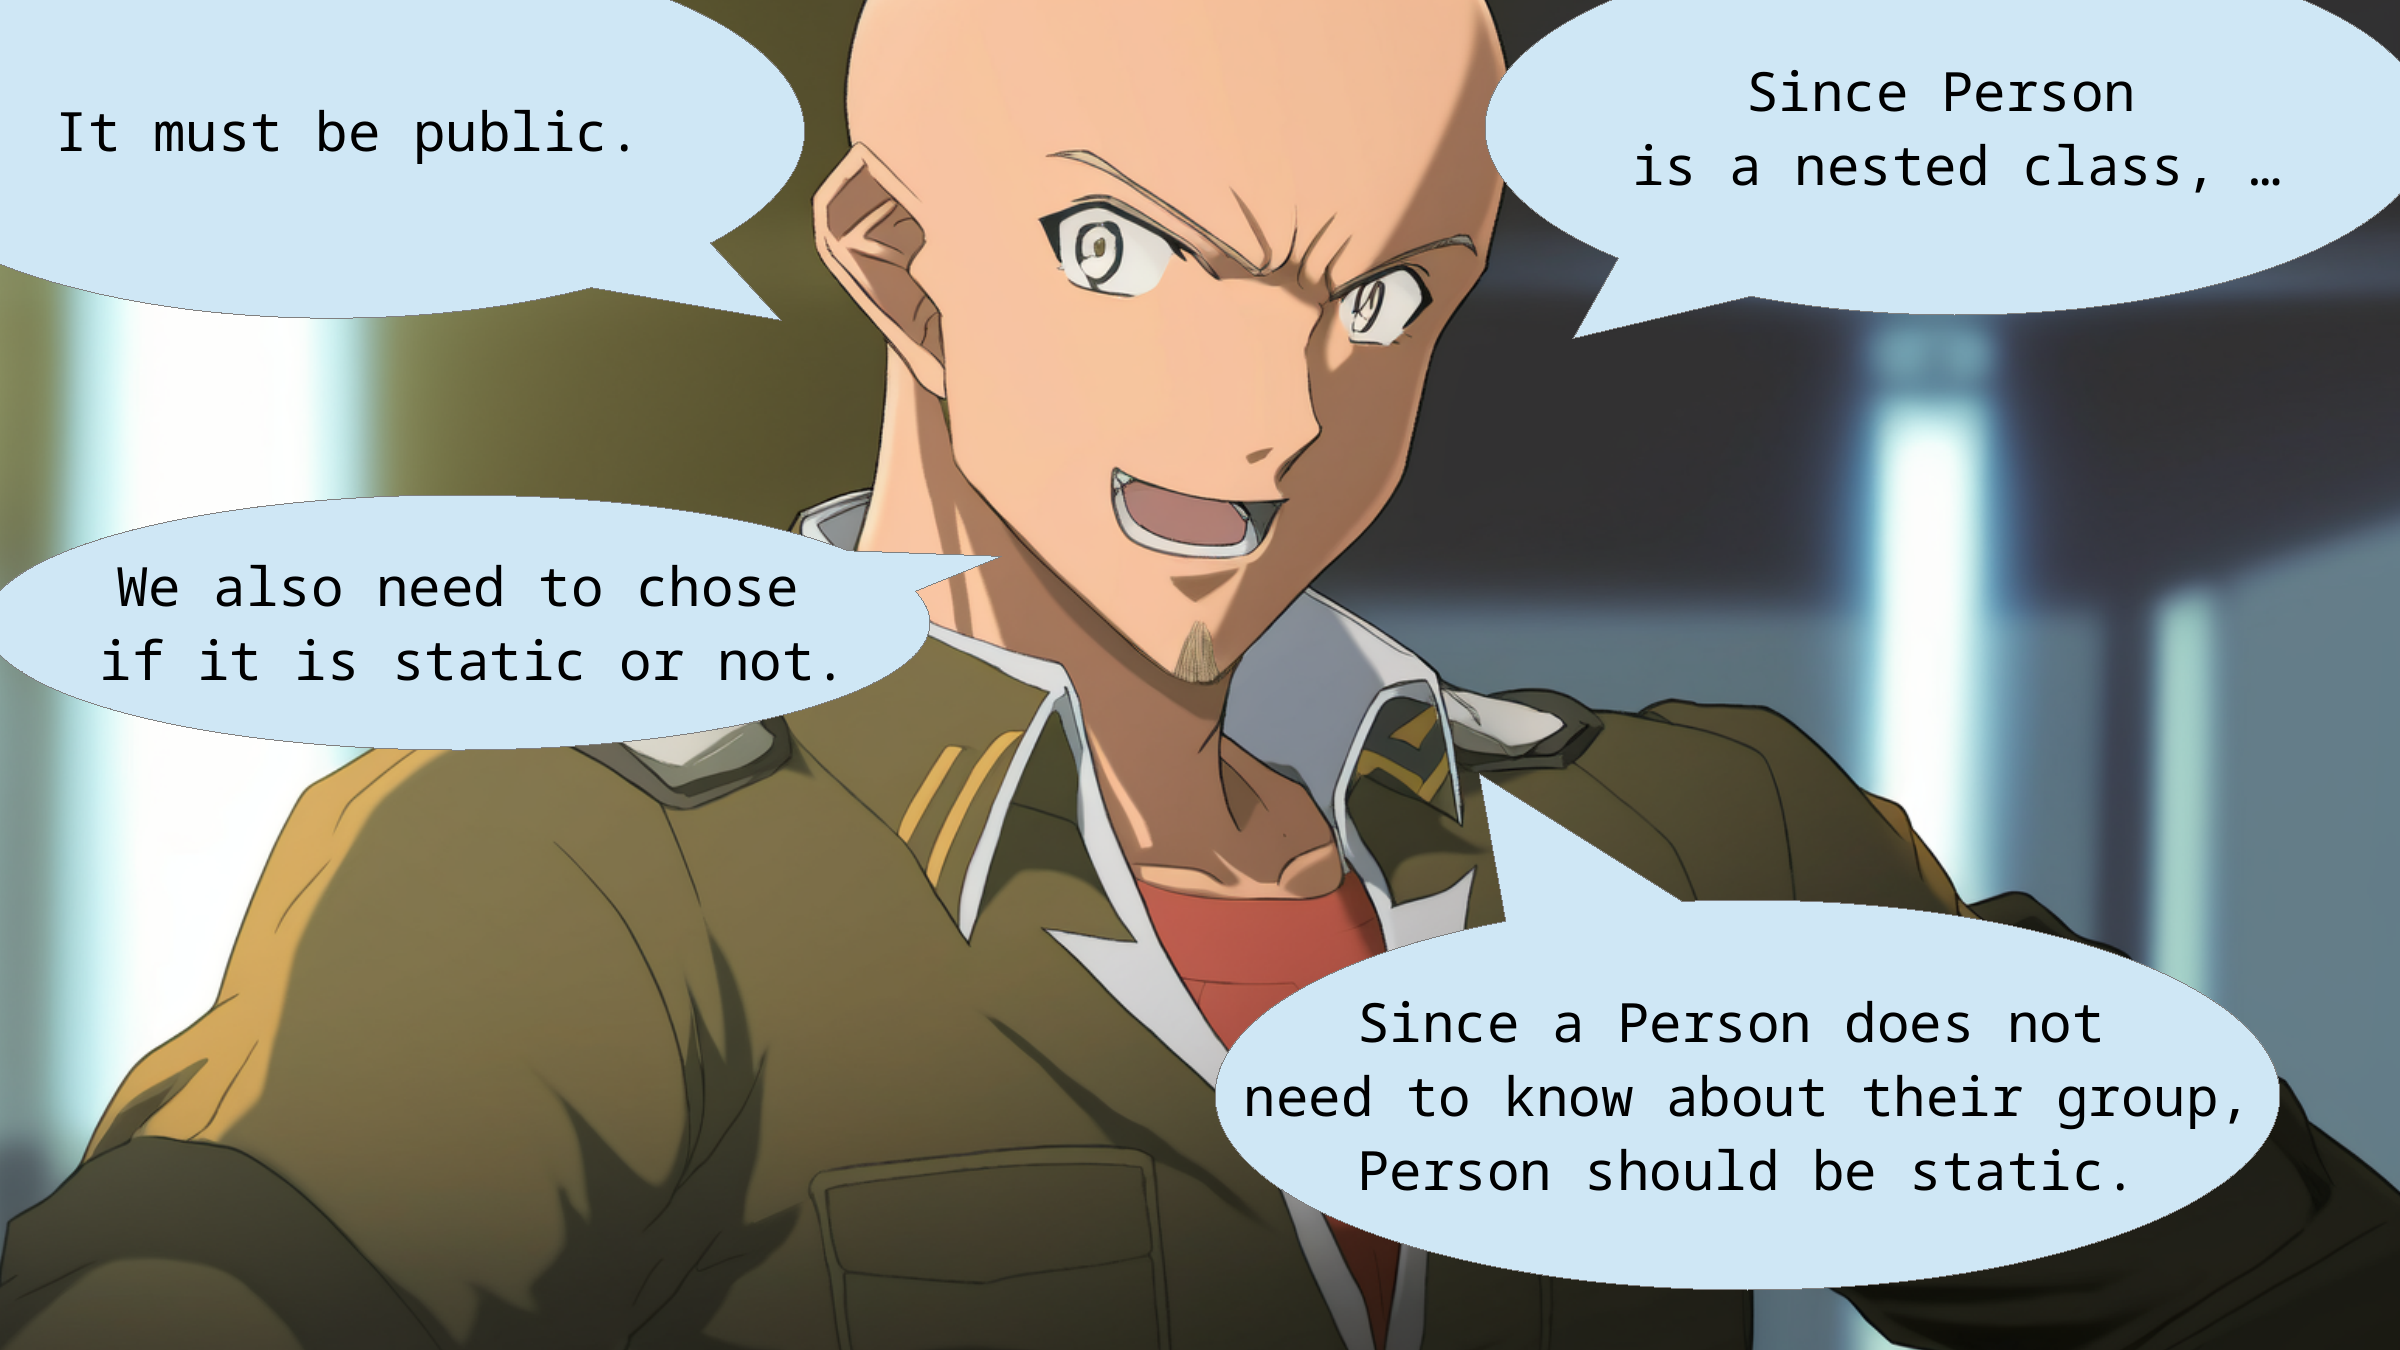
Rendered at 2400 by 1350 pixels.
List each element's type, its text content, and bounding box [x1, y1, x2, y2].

text_box We also need to chose if it is static or not. [0, 495, 1002, 751]
text_box It must be public. [0, 0, 805, 321]
picture [0, 0, 2400, 1350]
text_box Since a Person does not need to know about their group, Person should be static. [1215, 773, 2280, 1291]
text_box Since Person is a nested class, … [1485, 0, 2400, 339]
picture [2307, 0, 2400, 60]
